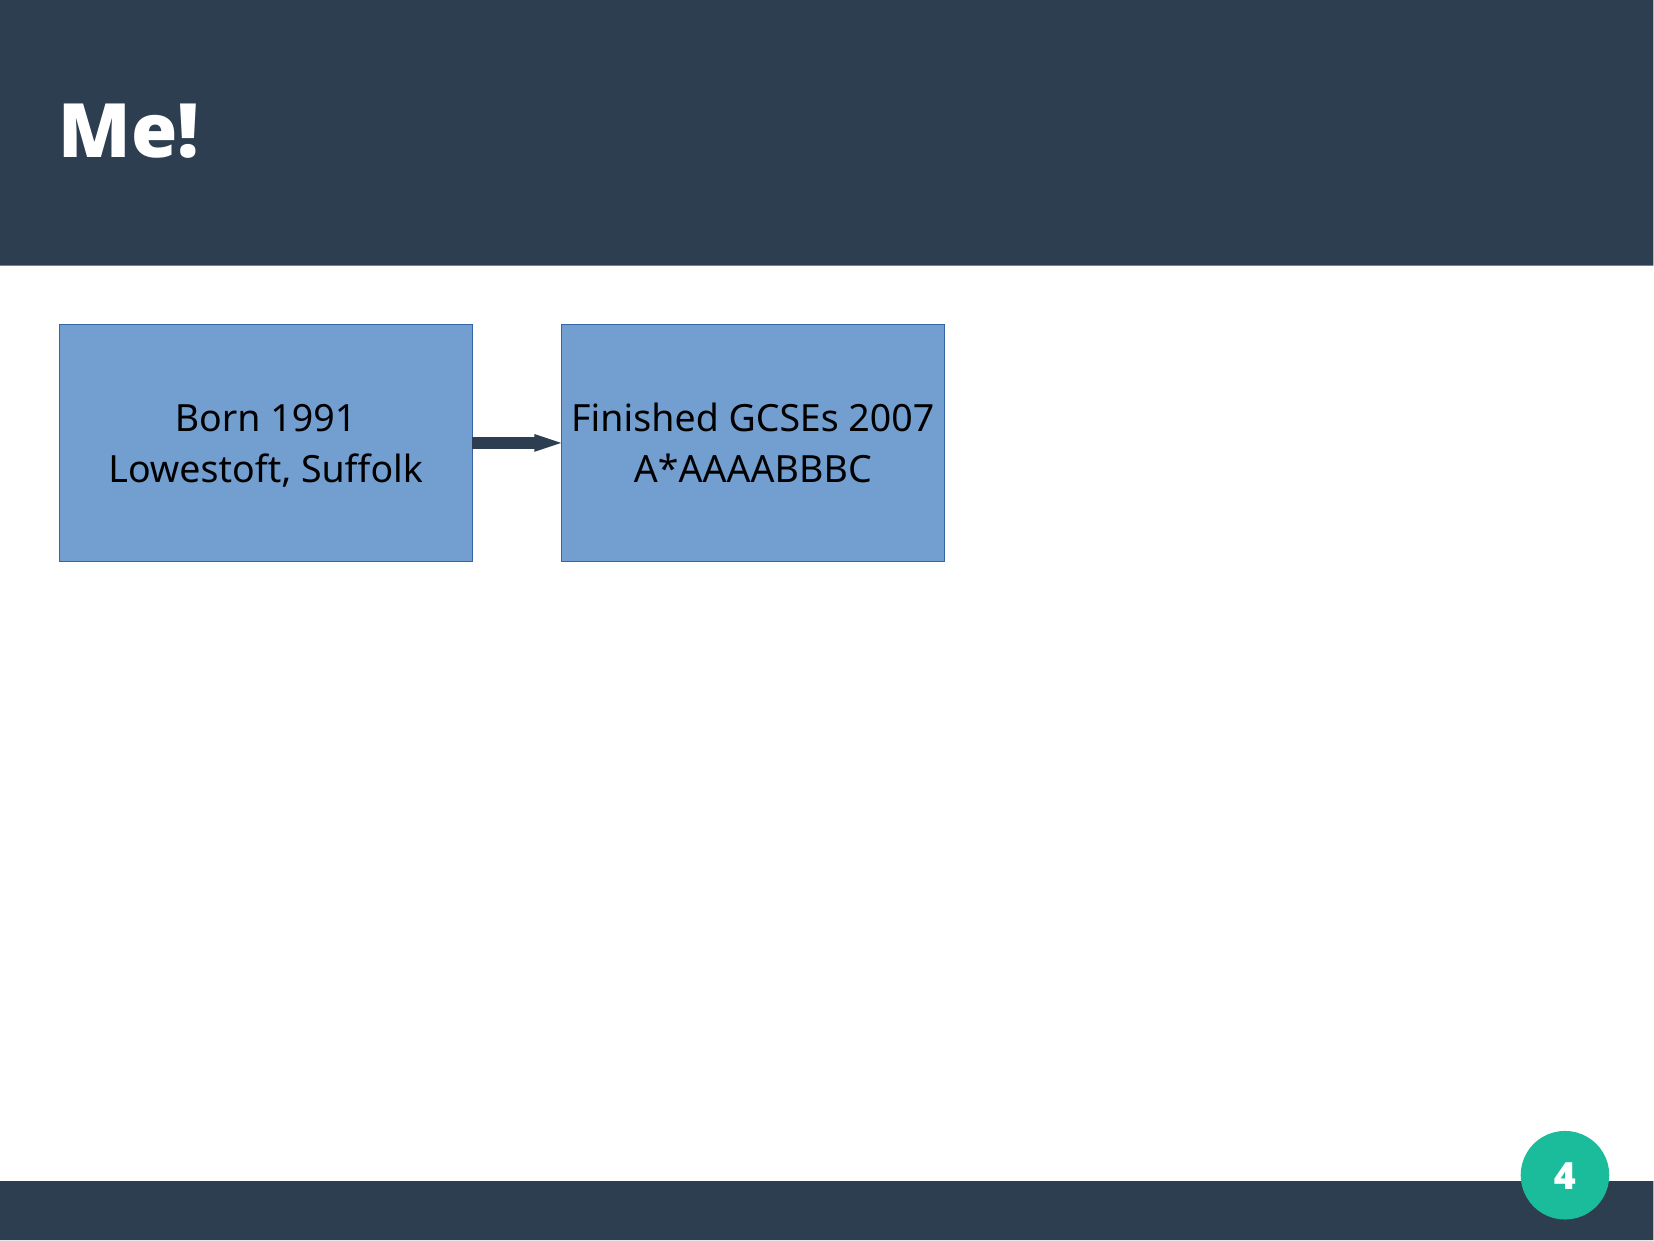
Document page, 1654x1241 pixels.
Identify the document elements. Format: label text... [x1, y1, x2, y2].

text_box Finished GCSEs 2007 A*AAAABBBC [561, 324, 945, 562]
text_box Born 1991 Lowestoft, Suffolk [59, 324, 473, 562]
title Me! [59, 49, 1595, 207]
